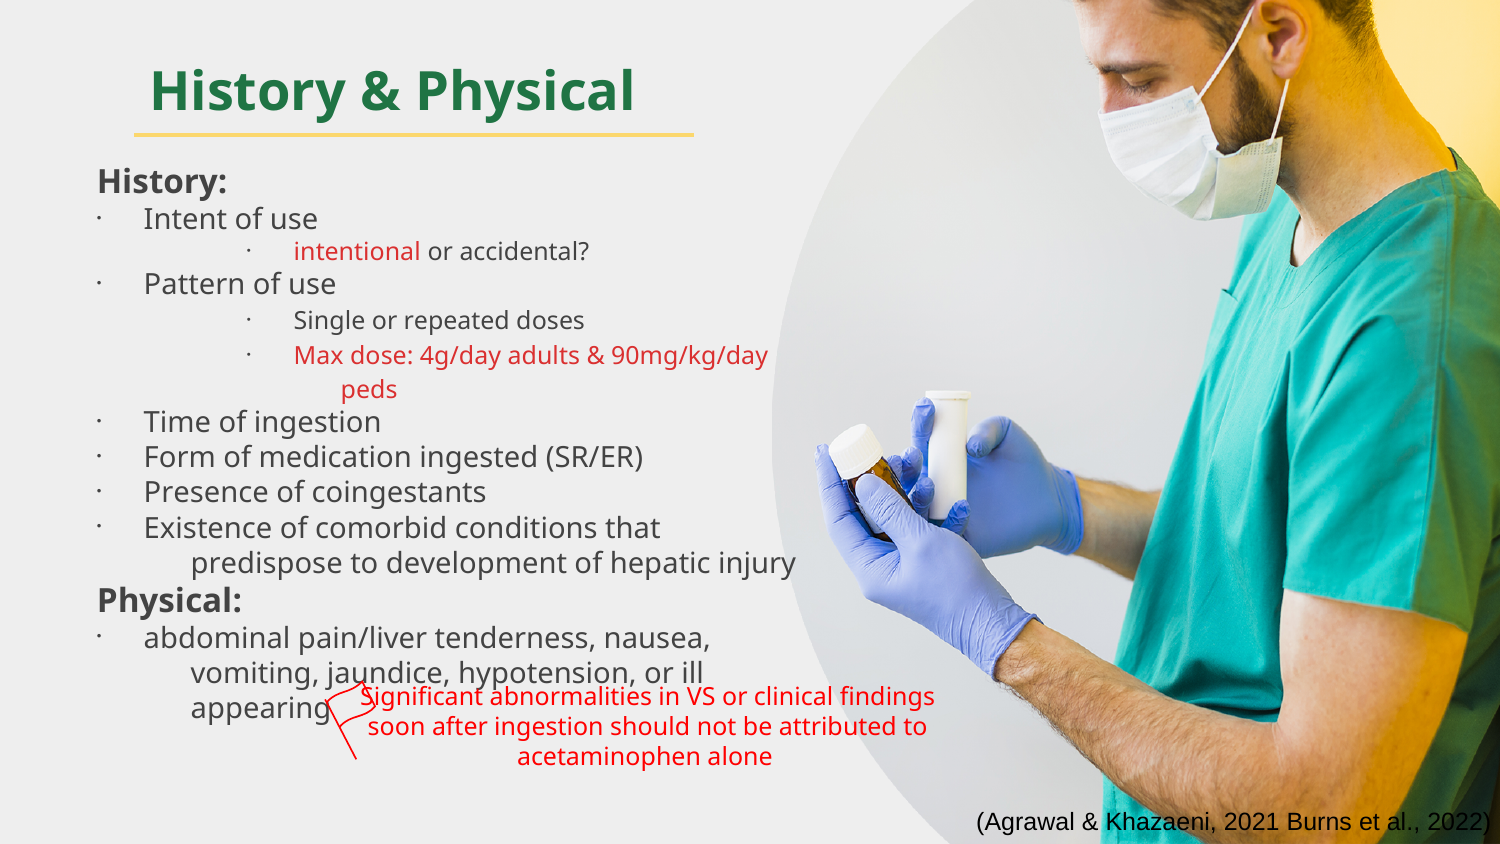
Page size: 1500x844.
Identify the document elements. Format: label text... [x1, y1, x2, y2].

text_box (Agrawal & Khazaeni, 2021 Burns et al., 2022) [961, 798, 1500, 844]
picture [304, 664, 415, 775]
picture [134, 0, 1500, 844]
text_box Significant abnormalities in VS or clinical findings soon after ingestion should not be attributed to acetaminophen alone [335, 673, 962, 780]
title History & Physical [134, 41, 884, 136]
list History: Intent of use intentional or accidental? Pattern of use Single or repeated doses Max dose: 4g/day adults & 90mg/kg/day peds Time of ingestion Form of medication ingested (SR/ER) Presence of coingestants Existence of comorbid conditions that predispose to development of hepatic injury Physical: abdominal pain/liver tenderness, nausea, vomiting, jaundice, hypotension, or ill appearing [81, 145, 832, 821]
